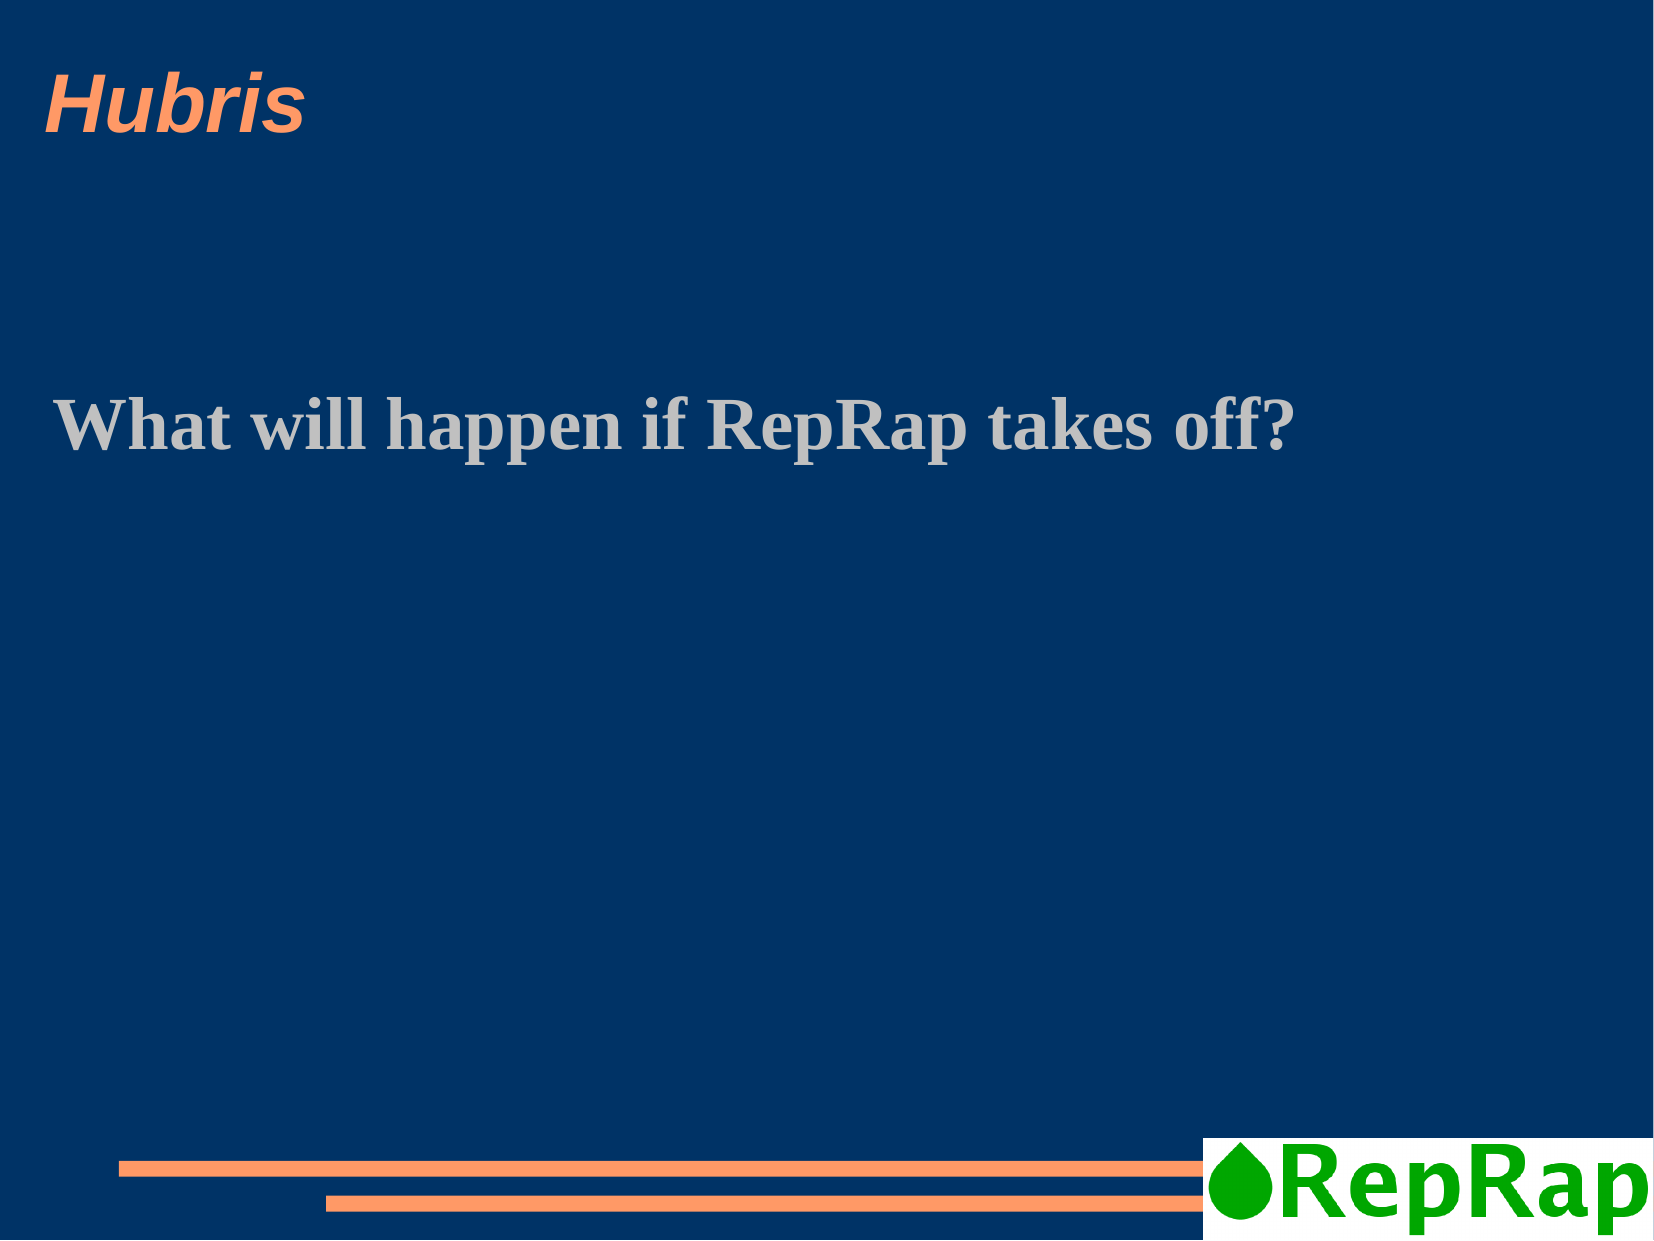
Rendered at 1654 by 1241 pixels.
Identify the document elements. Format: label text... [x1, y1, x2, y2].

text_box What will happen if RepRap takes off? [52, 383, 1654, 763]
title Hubris [44, 0, 1574, 208]
picture [1203, 1138, 1654, 1241]
